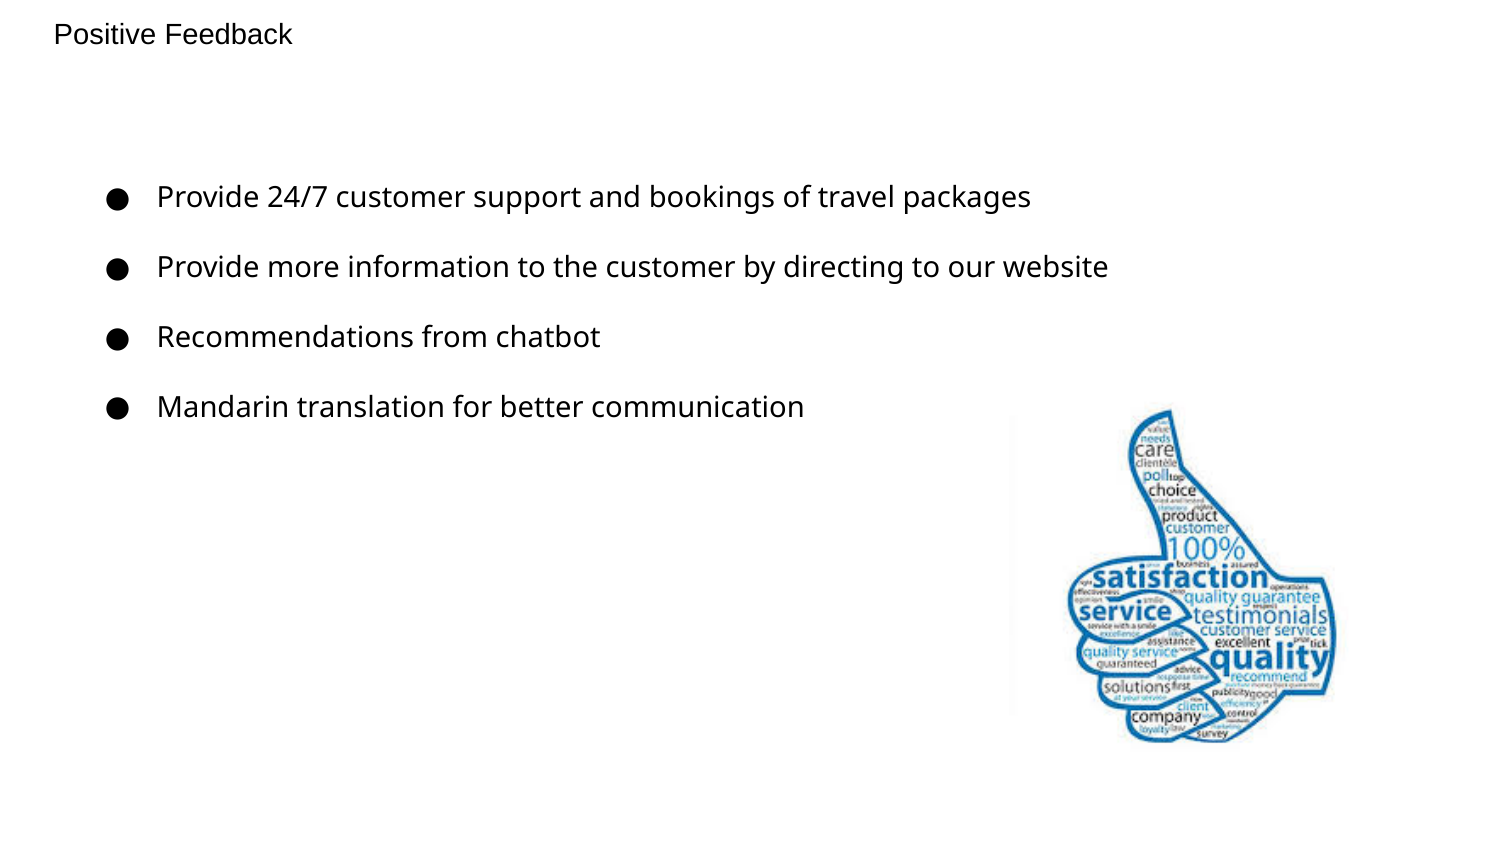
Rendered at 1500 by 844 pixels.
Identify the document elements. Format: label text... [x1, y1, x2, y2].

text_box Provide 24/7 customer support and bookings of travel packages Provide more information to the customer by directing to our website Recommendations from chatbot Mandarin translation for better communication [66, 163, 1448, 439]
title Positive Feedback [38, 0, 1437, 105]
picture [1009, 389, 1391, 772]
